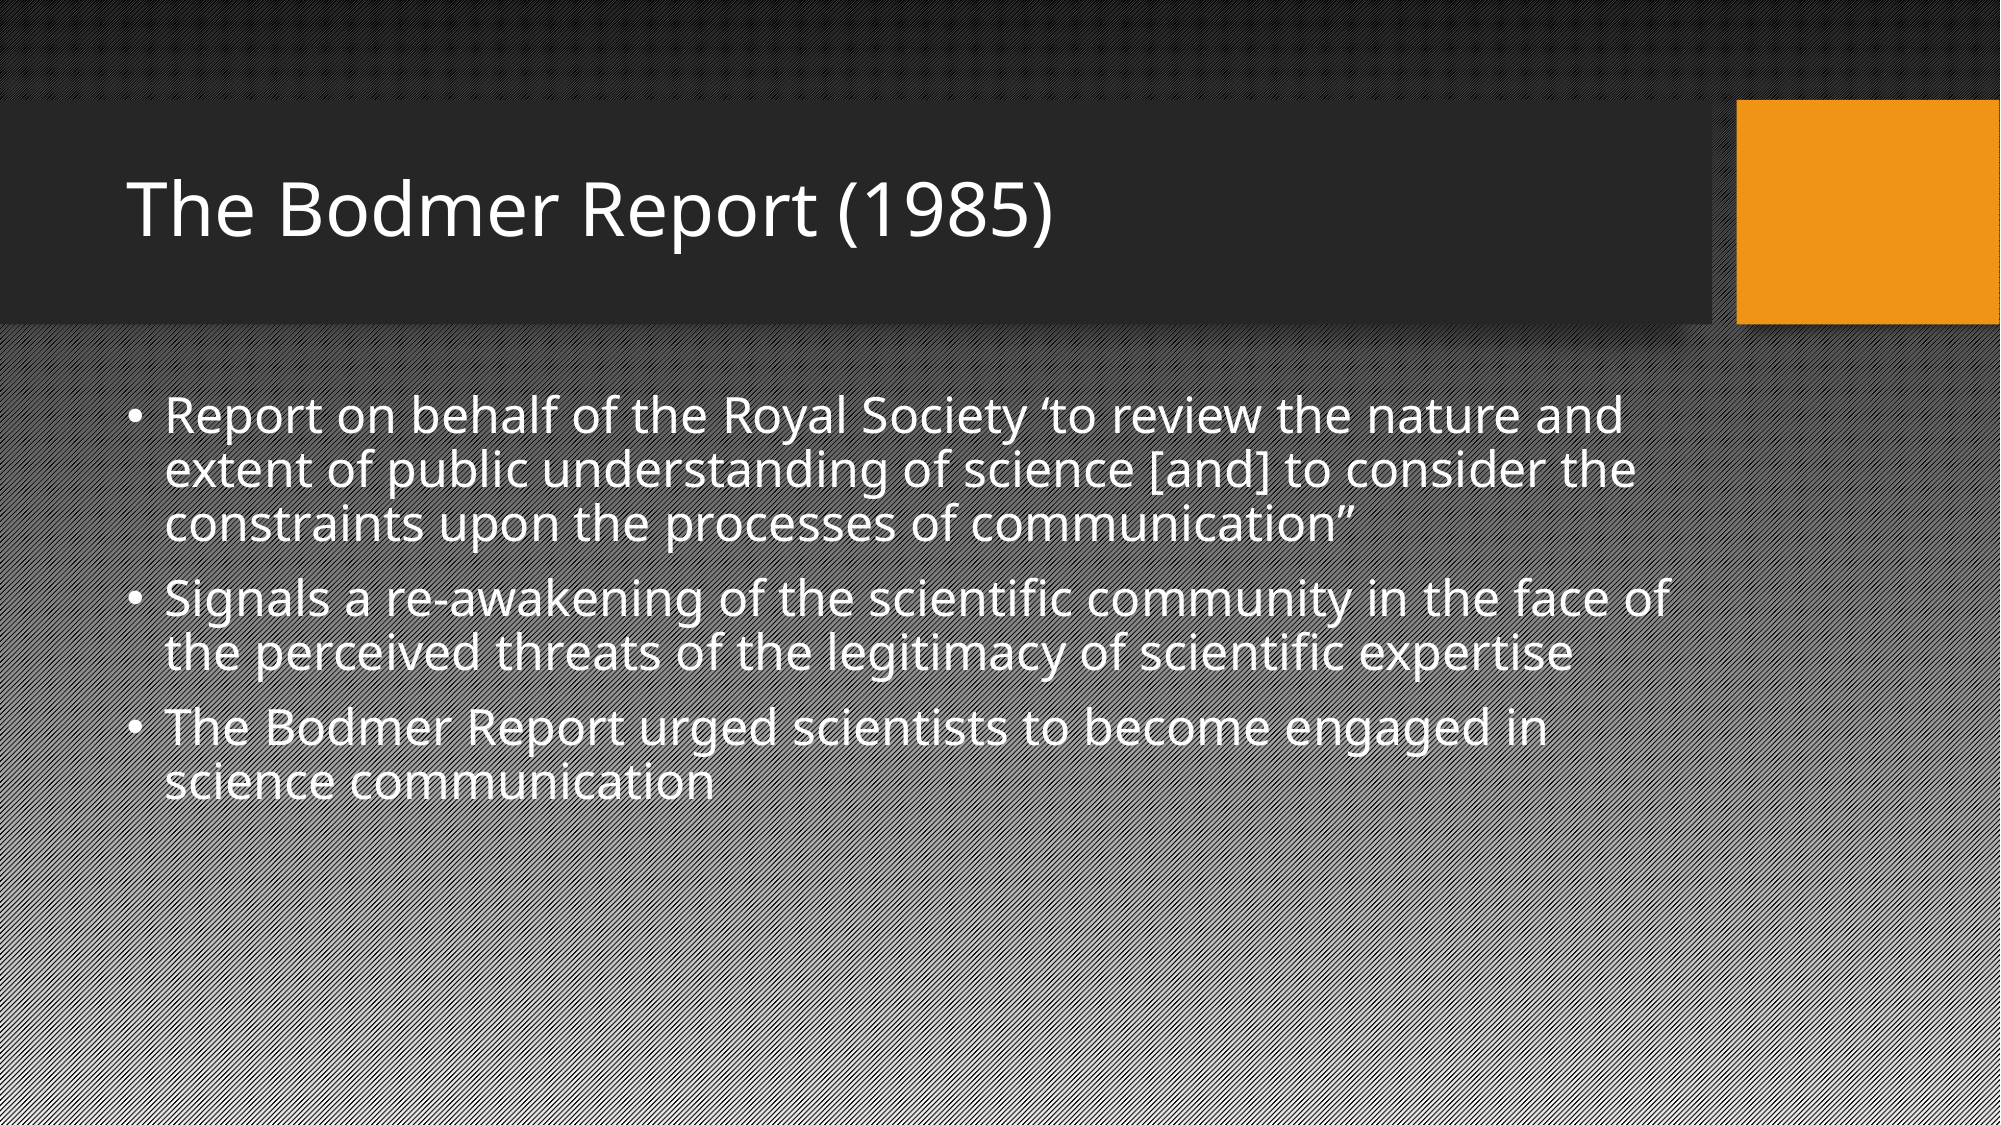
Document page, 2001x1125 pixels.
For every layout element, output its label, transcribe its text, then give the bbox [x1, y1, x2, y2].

list Report on behalf of the Royal Society ‘to review the nature and extent of public understanding of science [and] to consider the constraints upon the processes of communication” Signals a re-awakening of the scientific community in the face of the perceived threats of the legitimacy of scientific expertise The Bodmer Report urged scientists to become engaged in science communication [111, 383, 1689, 974]
picture [0, 0, 2000, 1125]
title The Bodmer Report (1985) [111, 123, 1689, 301]
